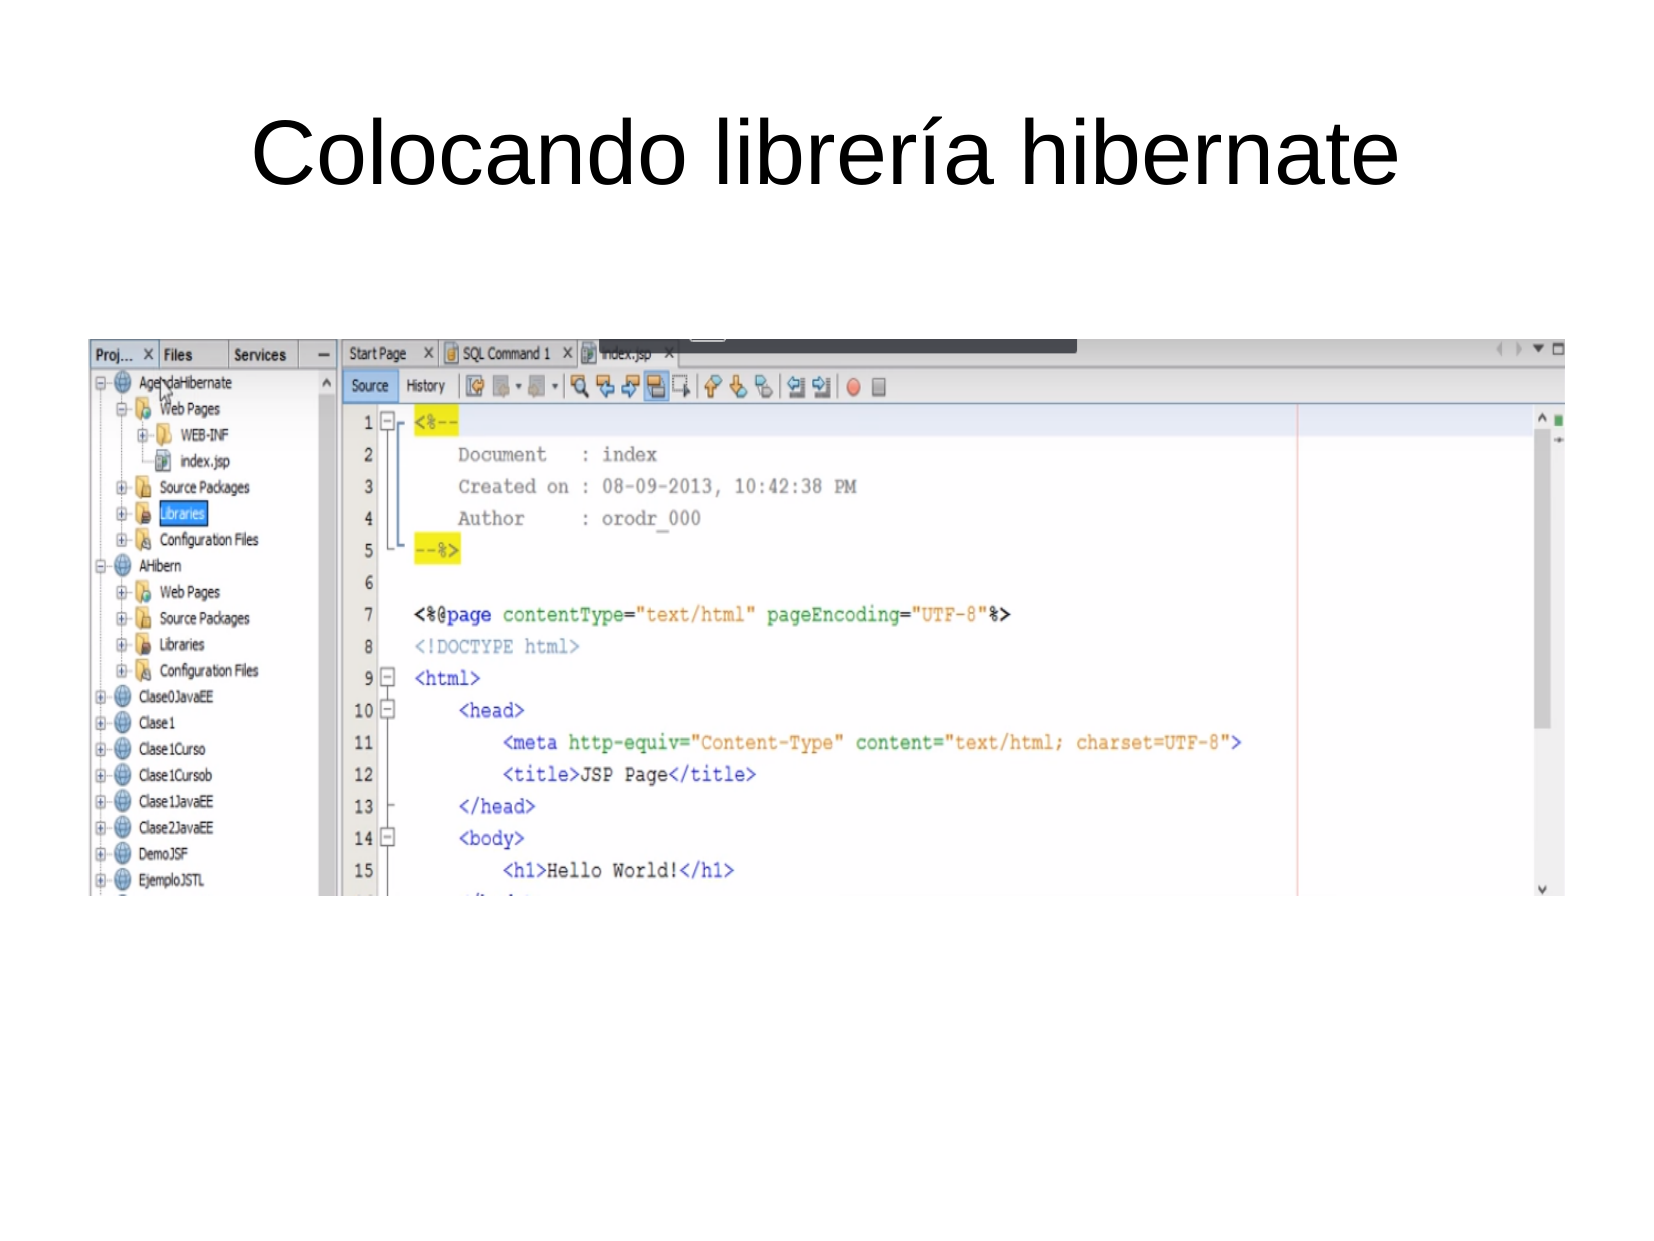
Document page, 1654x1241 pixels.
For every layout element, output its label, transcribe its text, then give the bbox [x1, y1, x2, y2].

picture [88, 339, 1565, 896]
title Colocando librería hibernate [82, 49, 1571, 257]
